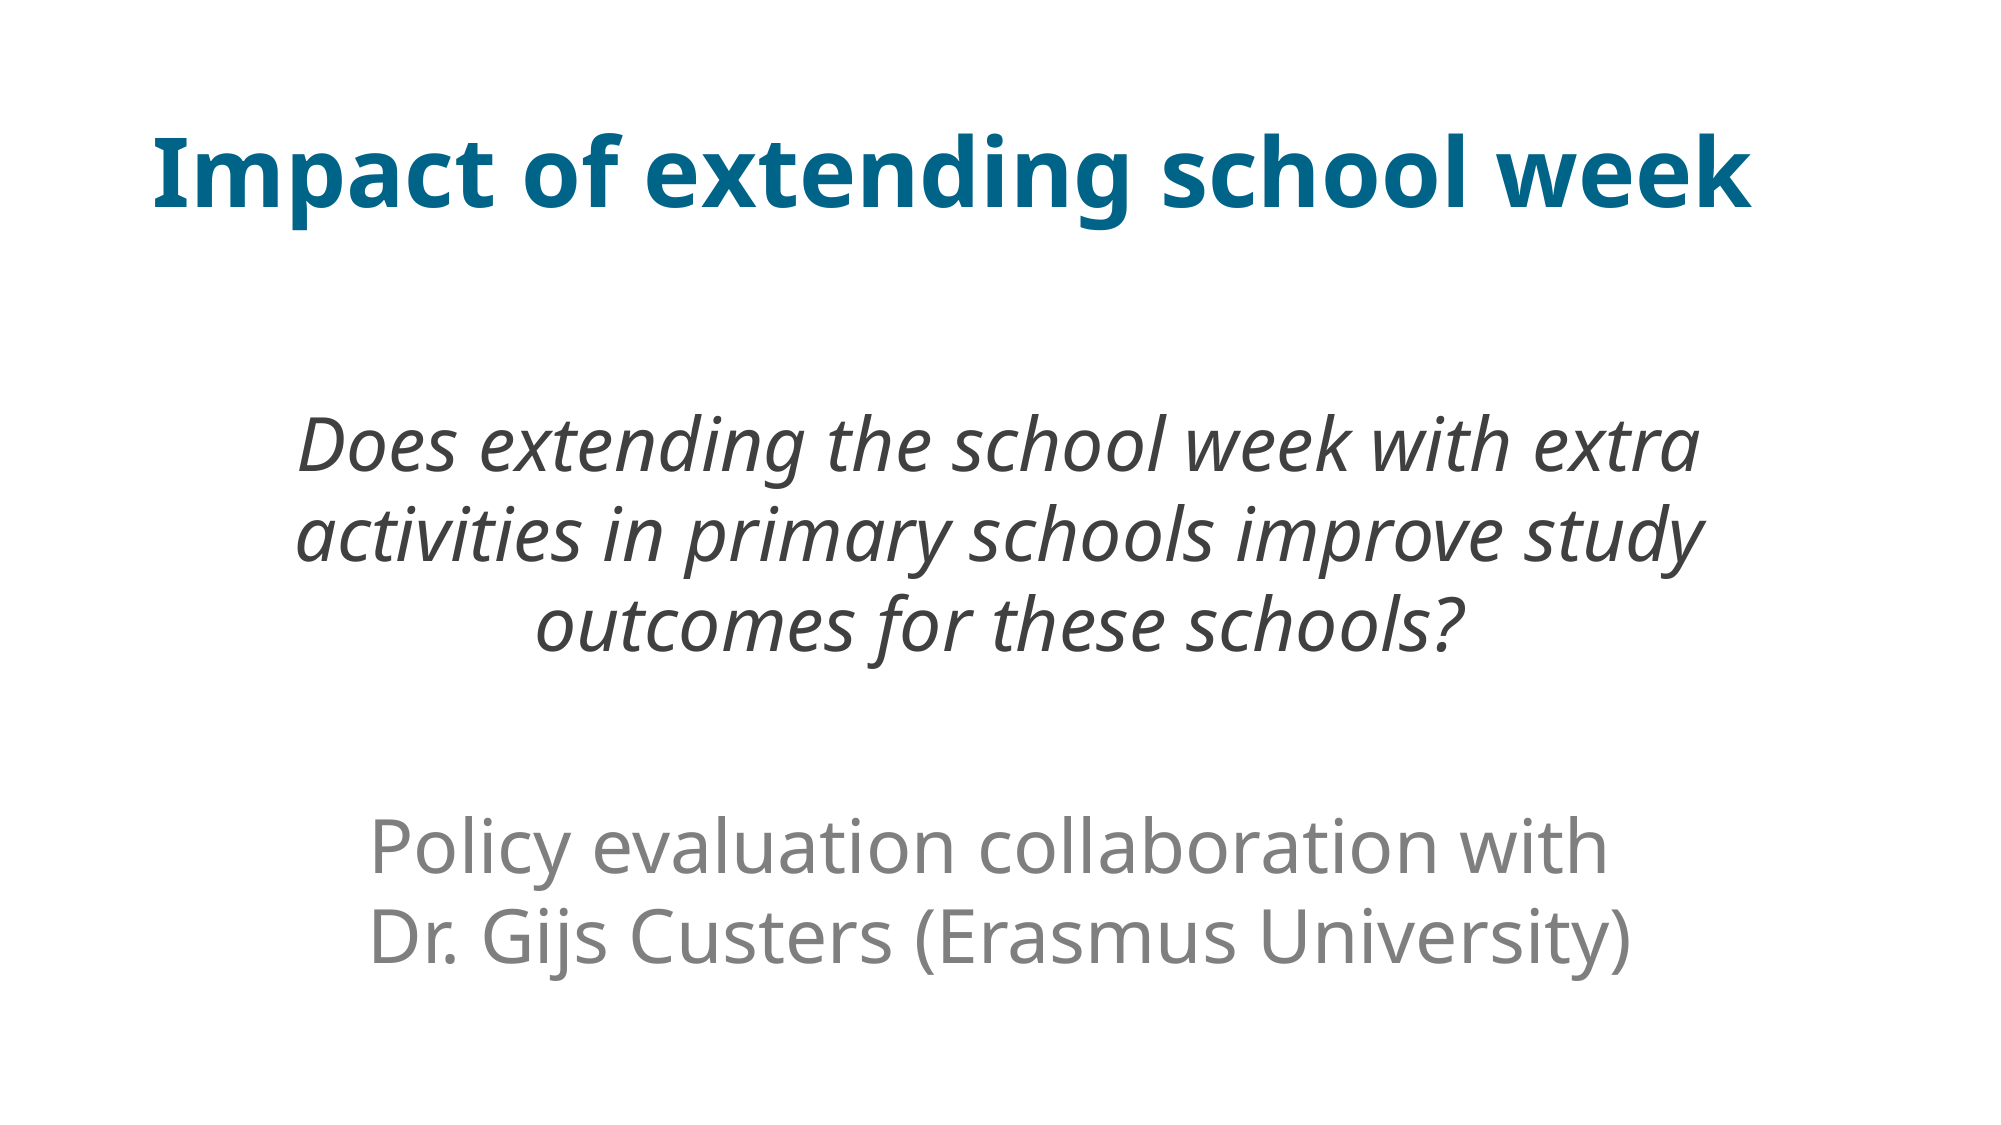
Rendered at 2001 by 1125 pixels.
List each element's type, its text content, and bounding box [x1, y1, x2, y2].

list Does extending the school week with extra activities in primary schools improve study outcomes for these schools? Policy evaluation collaboration with Dr. Gijs Custers (Erasmus University) [137, 299, 1863, 1066]
title Impact of extending school week [137, 59, 1863, 278]
